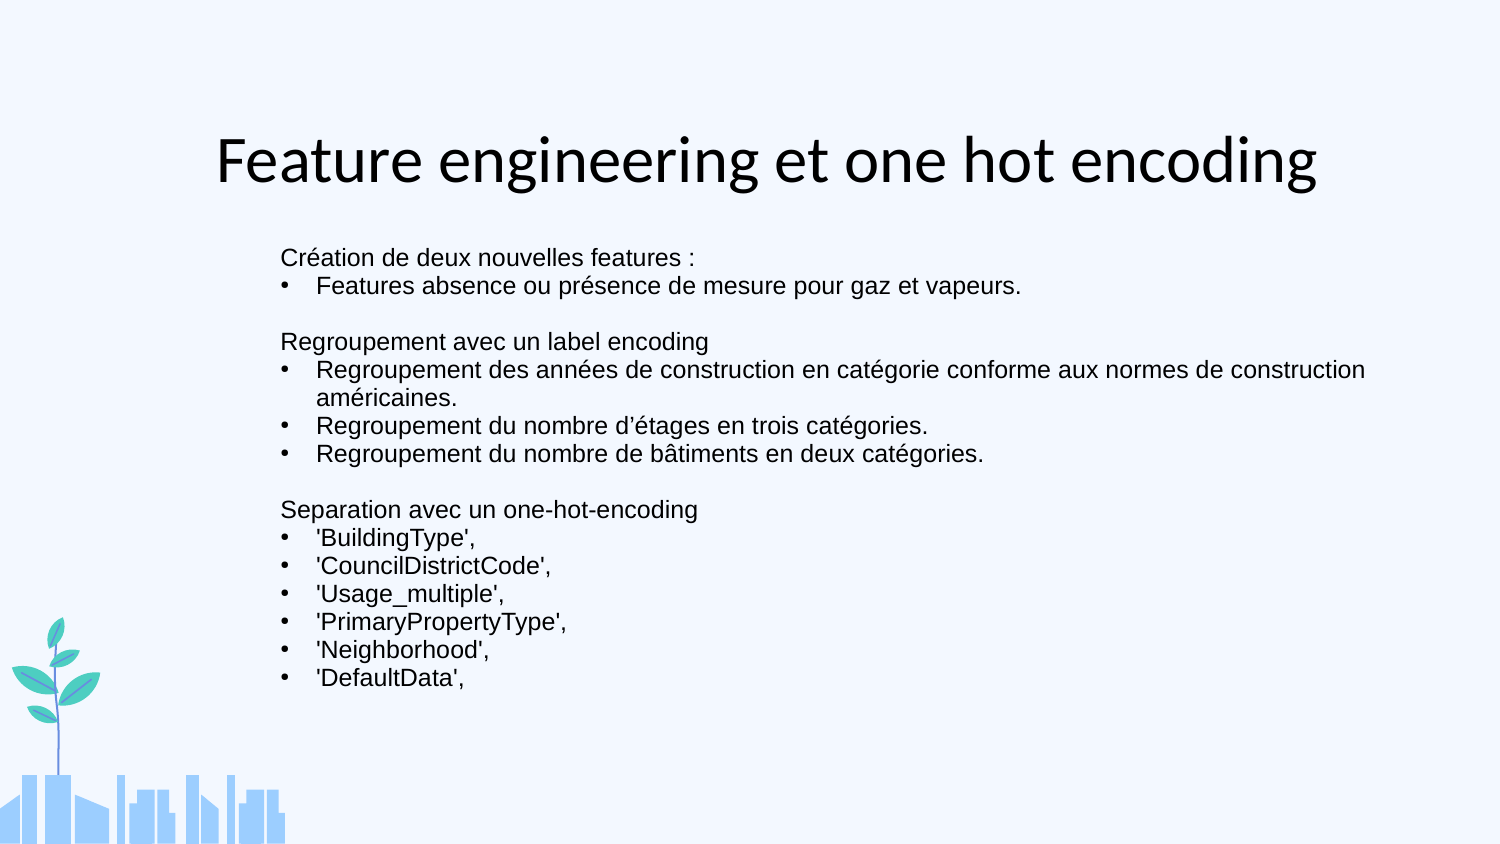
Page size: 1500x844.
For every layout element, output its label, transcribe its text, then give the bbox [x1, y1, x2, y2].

text_box Création de deux nouvelles features : Features absence ou présence de mesure pour gaz et vapeurs. Regroupement avec un label encoding Regroupement des années de construction en catégorie conforme aux normes de construction américaines. Regroupement du nombre d’étages en trois catégories. Regroupement du nombre de bâtiments en deux catégories. Separation avec un one-hot-encoding 'BuildingType', 'CouncilDistrictCode', 'Usage_multiple', 'PrimaryPropertyType', 'Neighborhood', 'DefaultData', [265, 236, 1500, 734]
title Feature engineering et one hot encoding [118, 88, 1382, 183]
